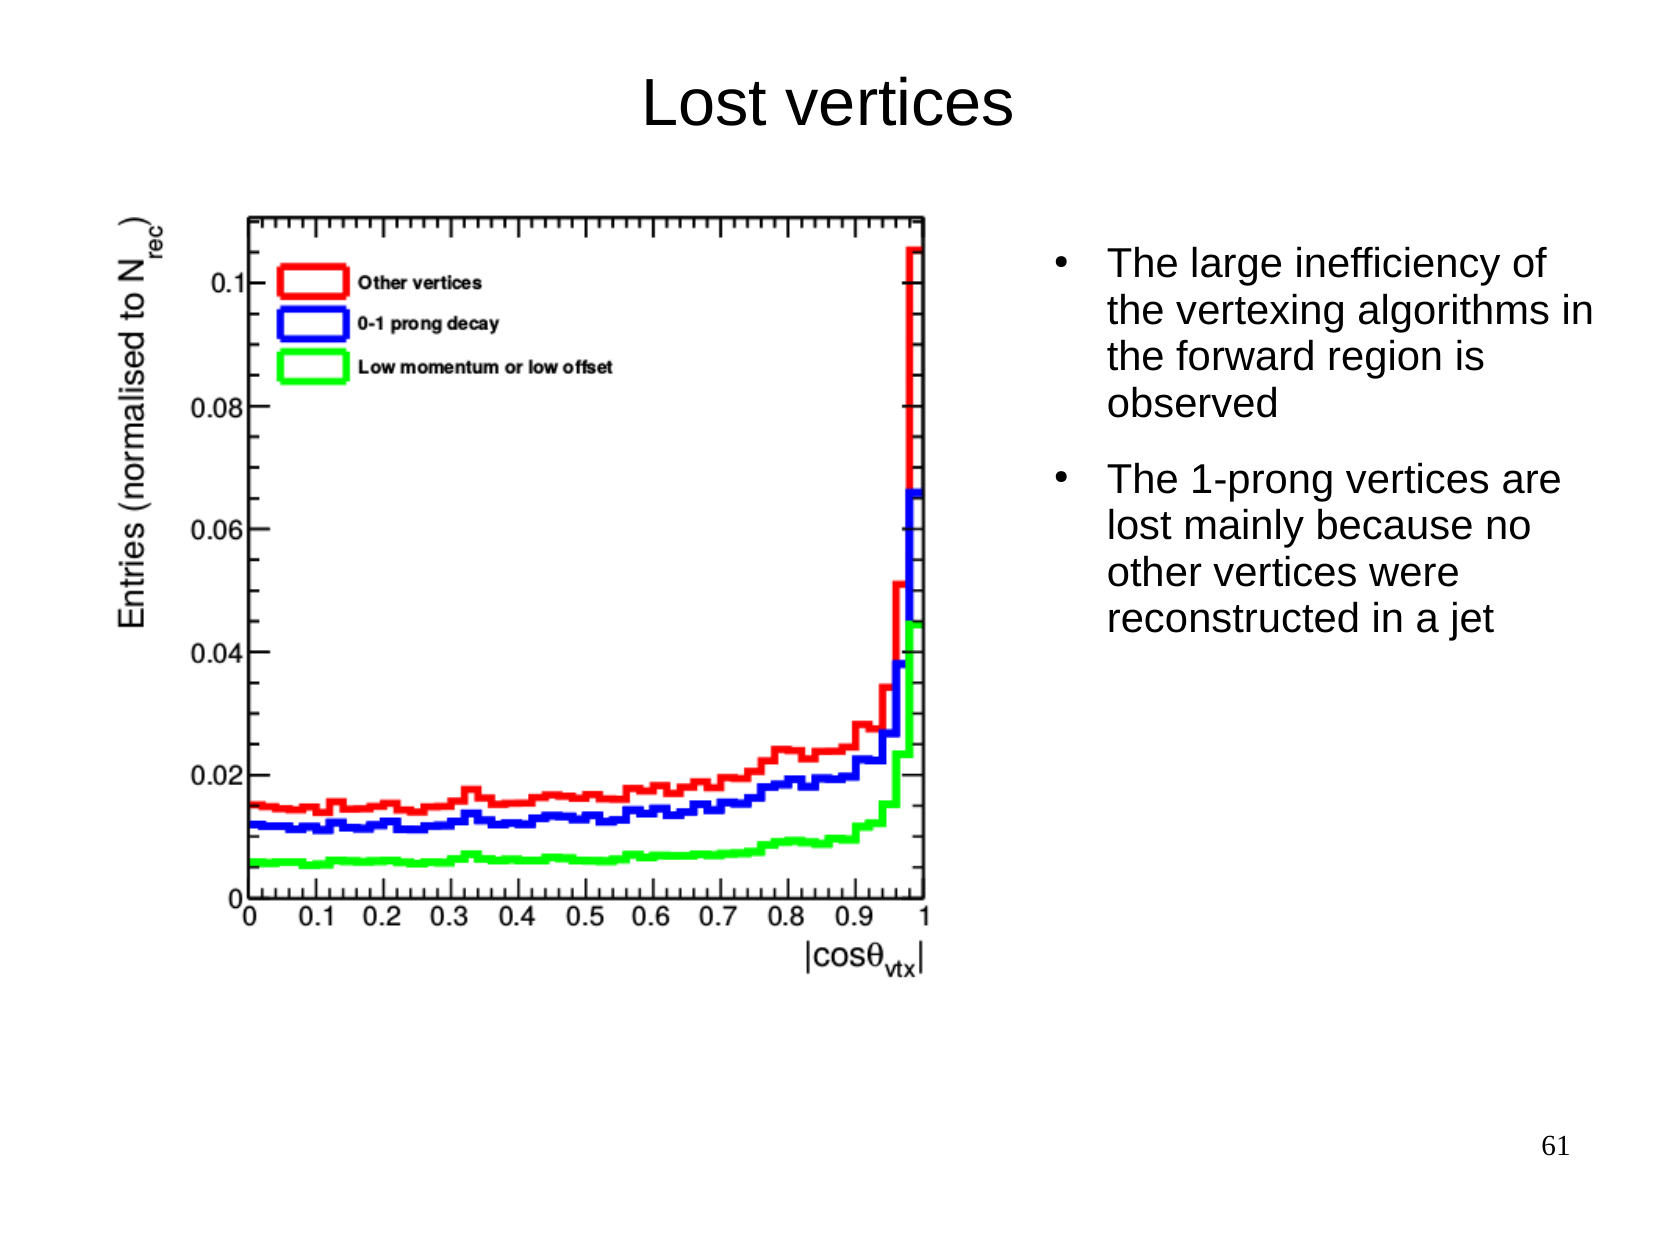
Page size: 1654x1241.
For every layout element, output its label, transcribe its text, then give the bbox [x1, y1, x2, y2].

picture [86, 180, 968, 1007]
title Lost vertices [85, 52, 1571, 153]
list The large inefficiency of the vertexing algorithms in the forward region is observed The 1-prong vertices are lost mainly because no other vertices were reconstructed in a jet [1036, 163, 1598, 1231]
